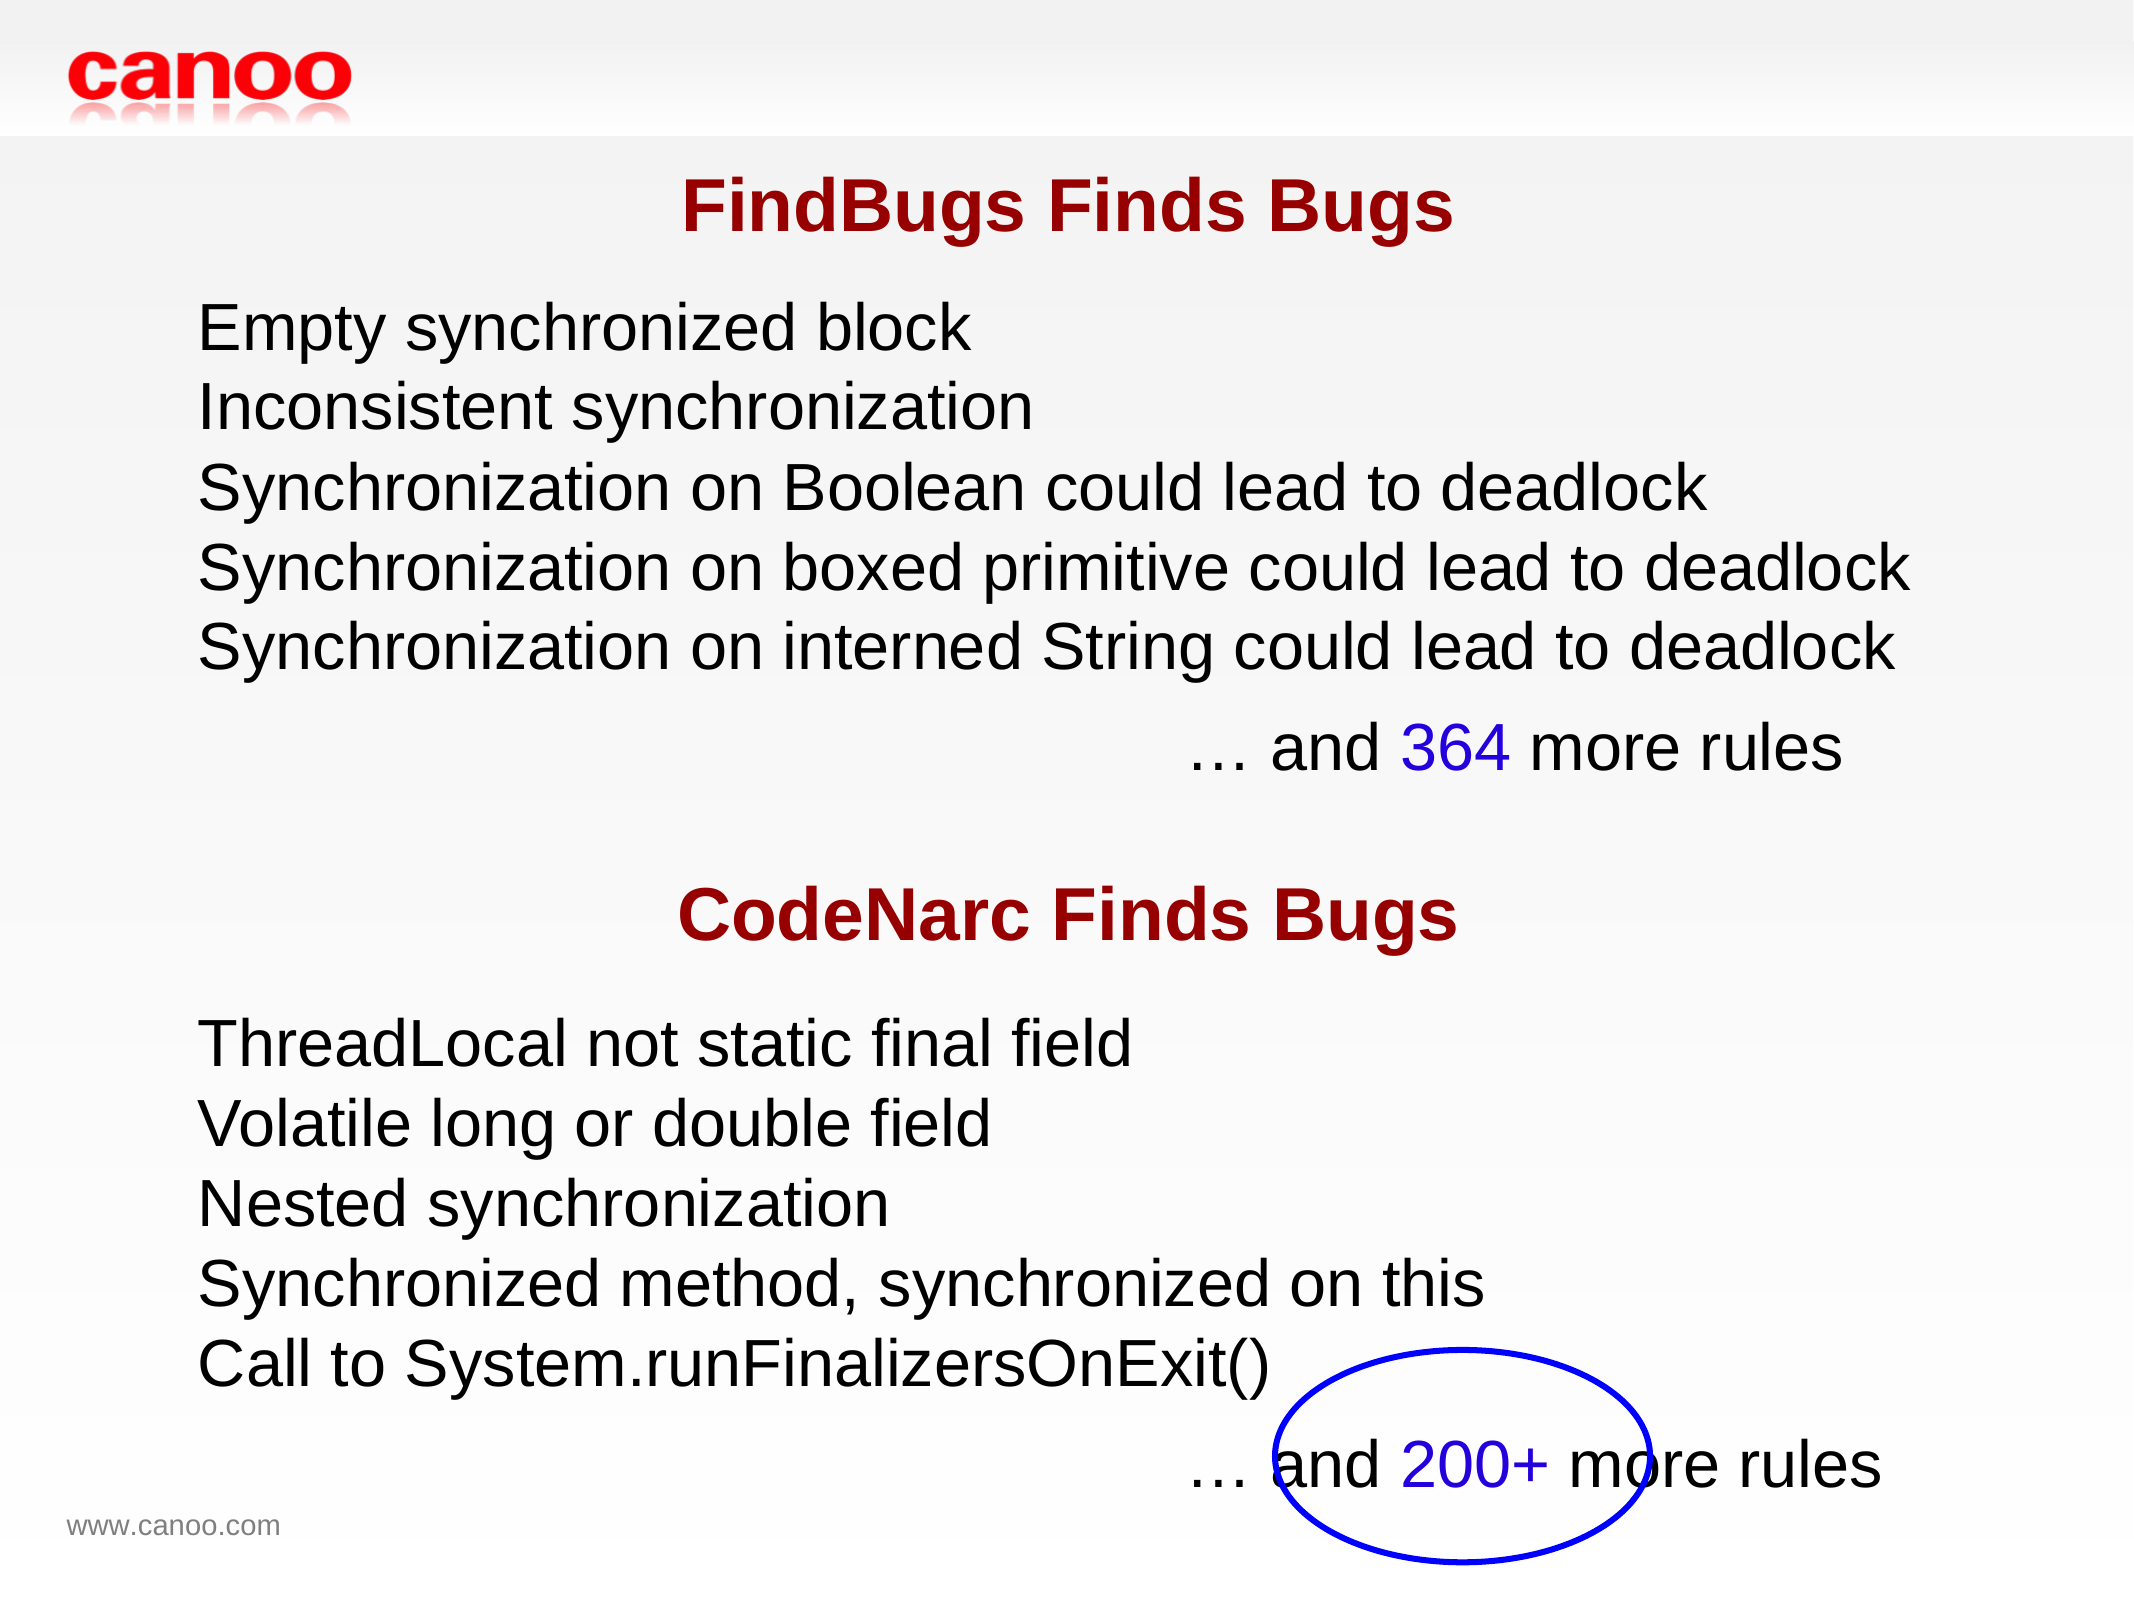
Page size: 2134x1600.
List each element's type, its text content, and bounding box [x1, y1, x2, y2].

title CodeNarc Finds Bugs [62, 856, 2076, 965]
text_box Empty synchronized block Inconsistent synchronization Synchronization on Boolean could lead to deadlock Synchronization on boxed primitive could lead to deadlock Synchronization on interned String could lead to deadlock … and 364 more rules [197, 283, 1936, 856]
picture [65, 48, 353, 147]
title FindBugs Finds Bugs [62, 147, 2075, 257]
text_box ThreadLocal not static final field Volatile long or double field Nested synchronization Synchronized method, synchronized on this Call to System.runFinalizersOnExit() … and 200+ more rules [197, 999, 1936, 1582]
